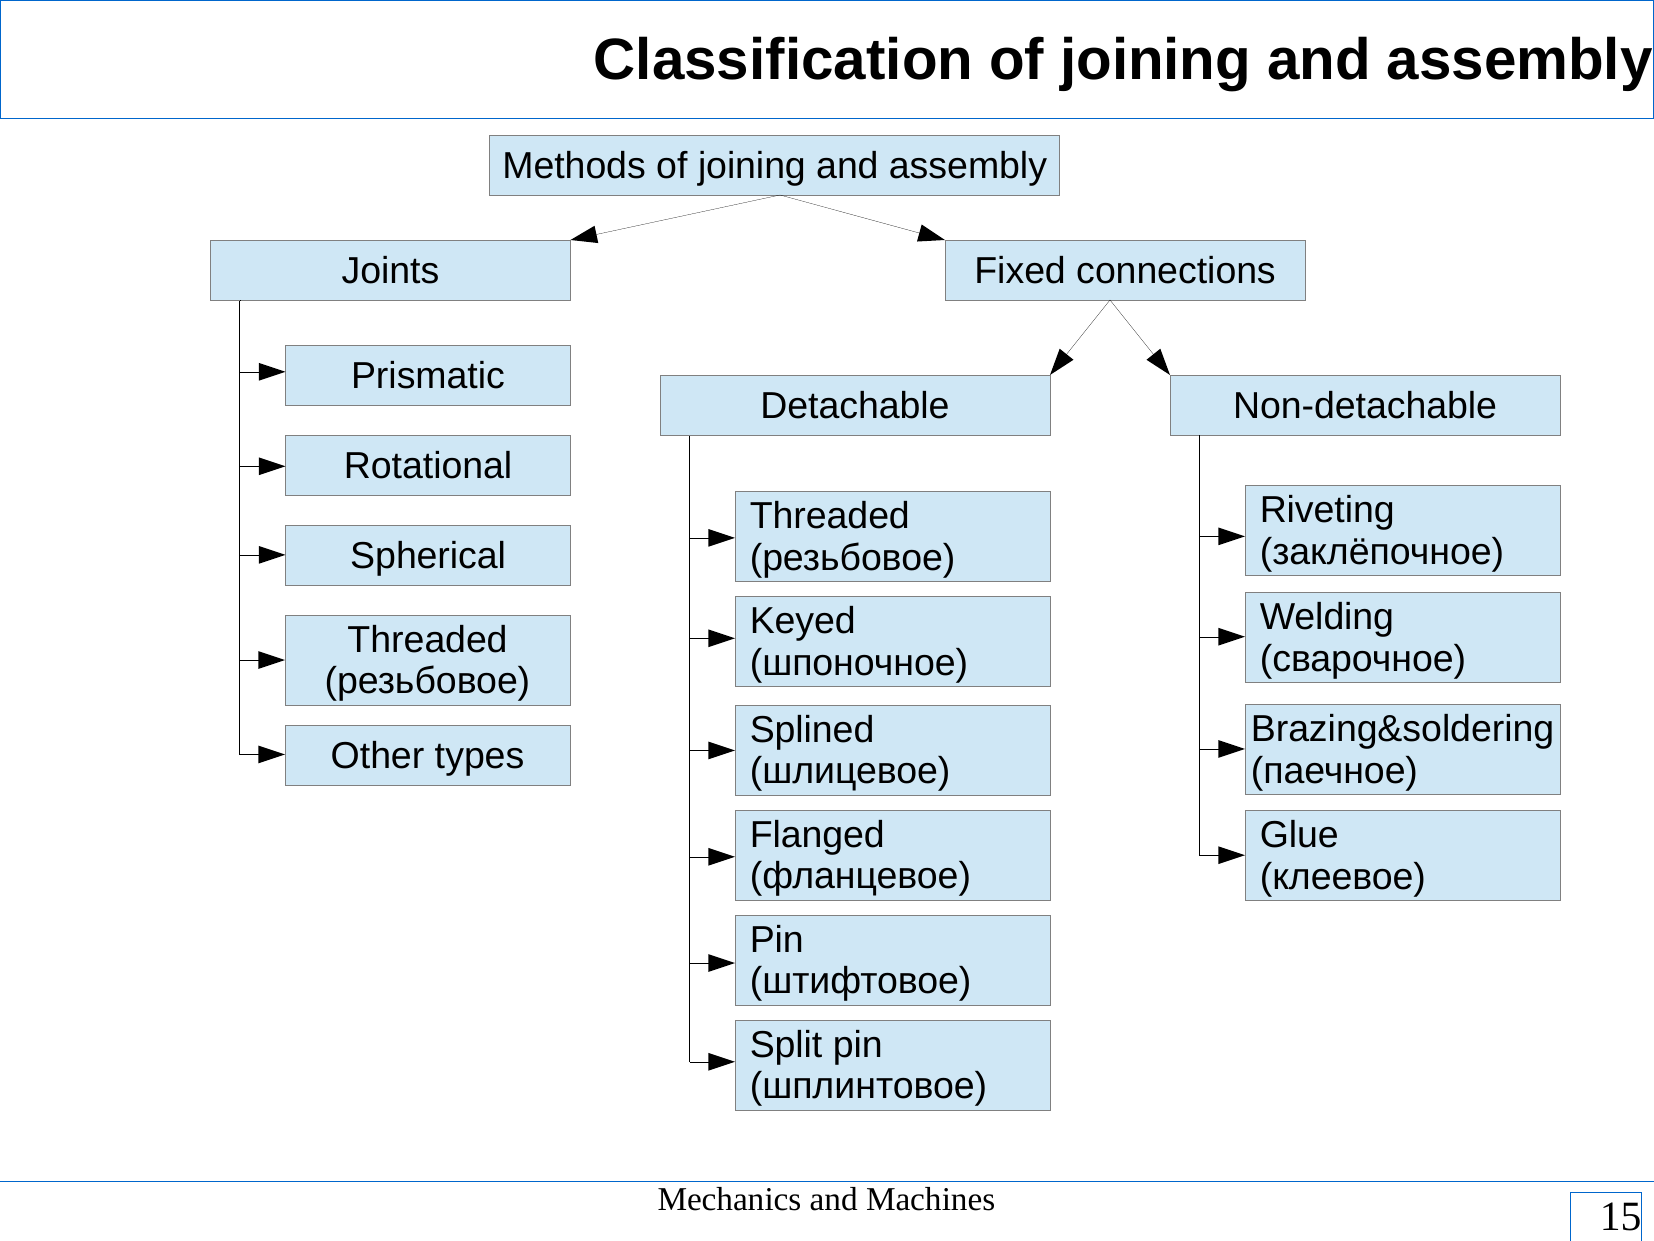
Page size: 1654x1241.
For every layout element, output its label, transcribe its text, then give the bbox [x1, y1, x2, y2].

text_box Fixed connections [945, 240, 1306, 301]
text_box Glue (клеевое) [1245, 810, 1561, 901]
text_box Rotational [285, 435, 571, 496]
text_box Riveting (заклёпочное) [1245, 485, 1561, 576]
text_box Split pin (шплинтовое) [735, 1020, 1051, 1111]
text_box Other types [285, 725, 571, 786]
text_box Welding (сварочное) [1245, 592, 1561, 683]
text_box Detachable [660, 375, 1051, 436]
text_box Brazing&soldering (паечное) [1245, 704, 1561, 795]
text_box Spherical [285, 525, 571, 586]
text_box Threaded (резьбовое) [285, 615, 571, 706]
text_box Flanged (фланцевое) [735, 810, 1051, 901]
text_box Prismatic [285, 345, 571, 406]
text_box Threaded (резьбовое) [735, 491, 1051, 582]
text_box Methods of joining and assembly [489, 135, 1060, 196]
text_box Pin (штифтовое) [735, 915, 1051, 1006]
text_box Non-detachable [1170, 375, 1561, 436]
title Classification of joining and assembly [0, 0, 1654, 119]
text_box Splined (шлицевое) [735, 705, 1051, 796]
text_box Joints [210, 240, 571, 301]
text_box Keyed (шпоночное) [735, 596, 1051, 687]
